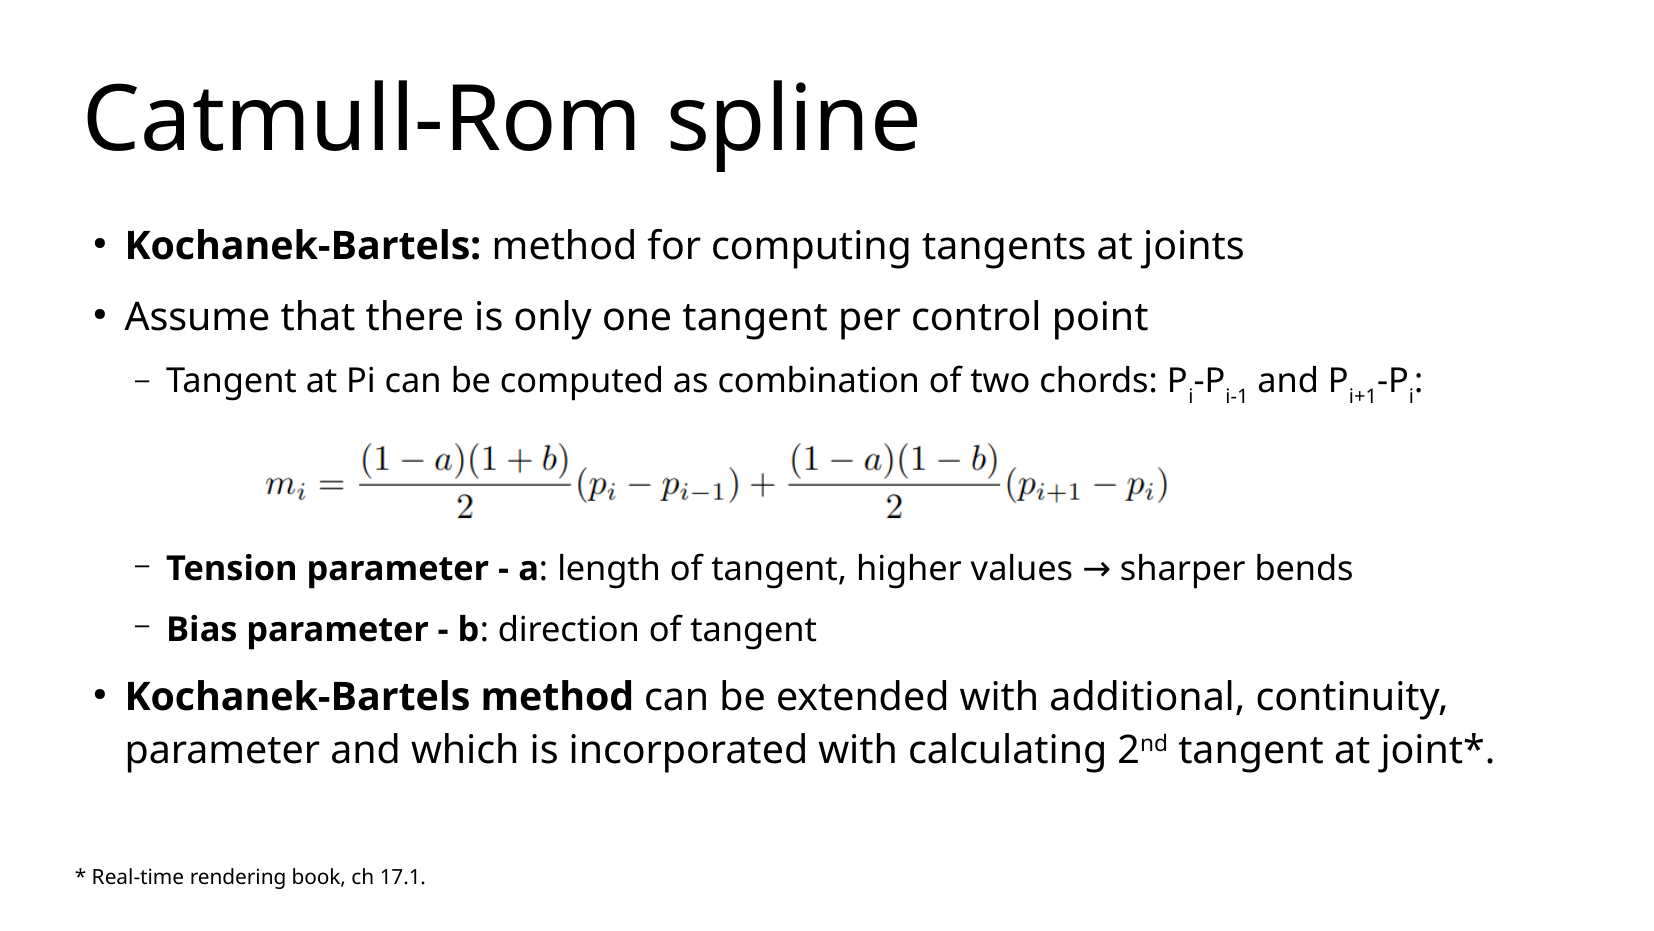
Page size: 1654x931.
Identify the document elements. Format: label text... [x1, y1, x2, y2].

title Catmull-Rom spline [82, 37, 1571, 193]
picture [249, 417, 1186, 526]
text_box * Real-time rendering book, ch 17.1. [60, 855, 1171, 896]
list Kochanek-Bartels: method for computing tangents at joints Assume that there is only one tangent per control point Tangent at Pi can be computed as combination of two chords: Pi-Pi-1 and Pi+1-Pi: Tension parameter - a: length of tangent, higher values → sharper bends Bias parameter - b: direction of tangent Kochanek-Bartels method can be extended with additional, continuity, parameter and which is incorporated with calculating 2nd tangent at joint*. [82, 217, 1571, 781]
